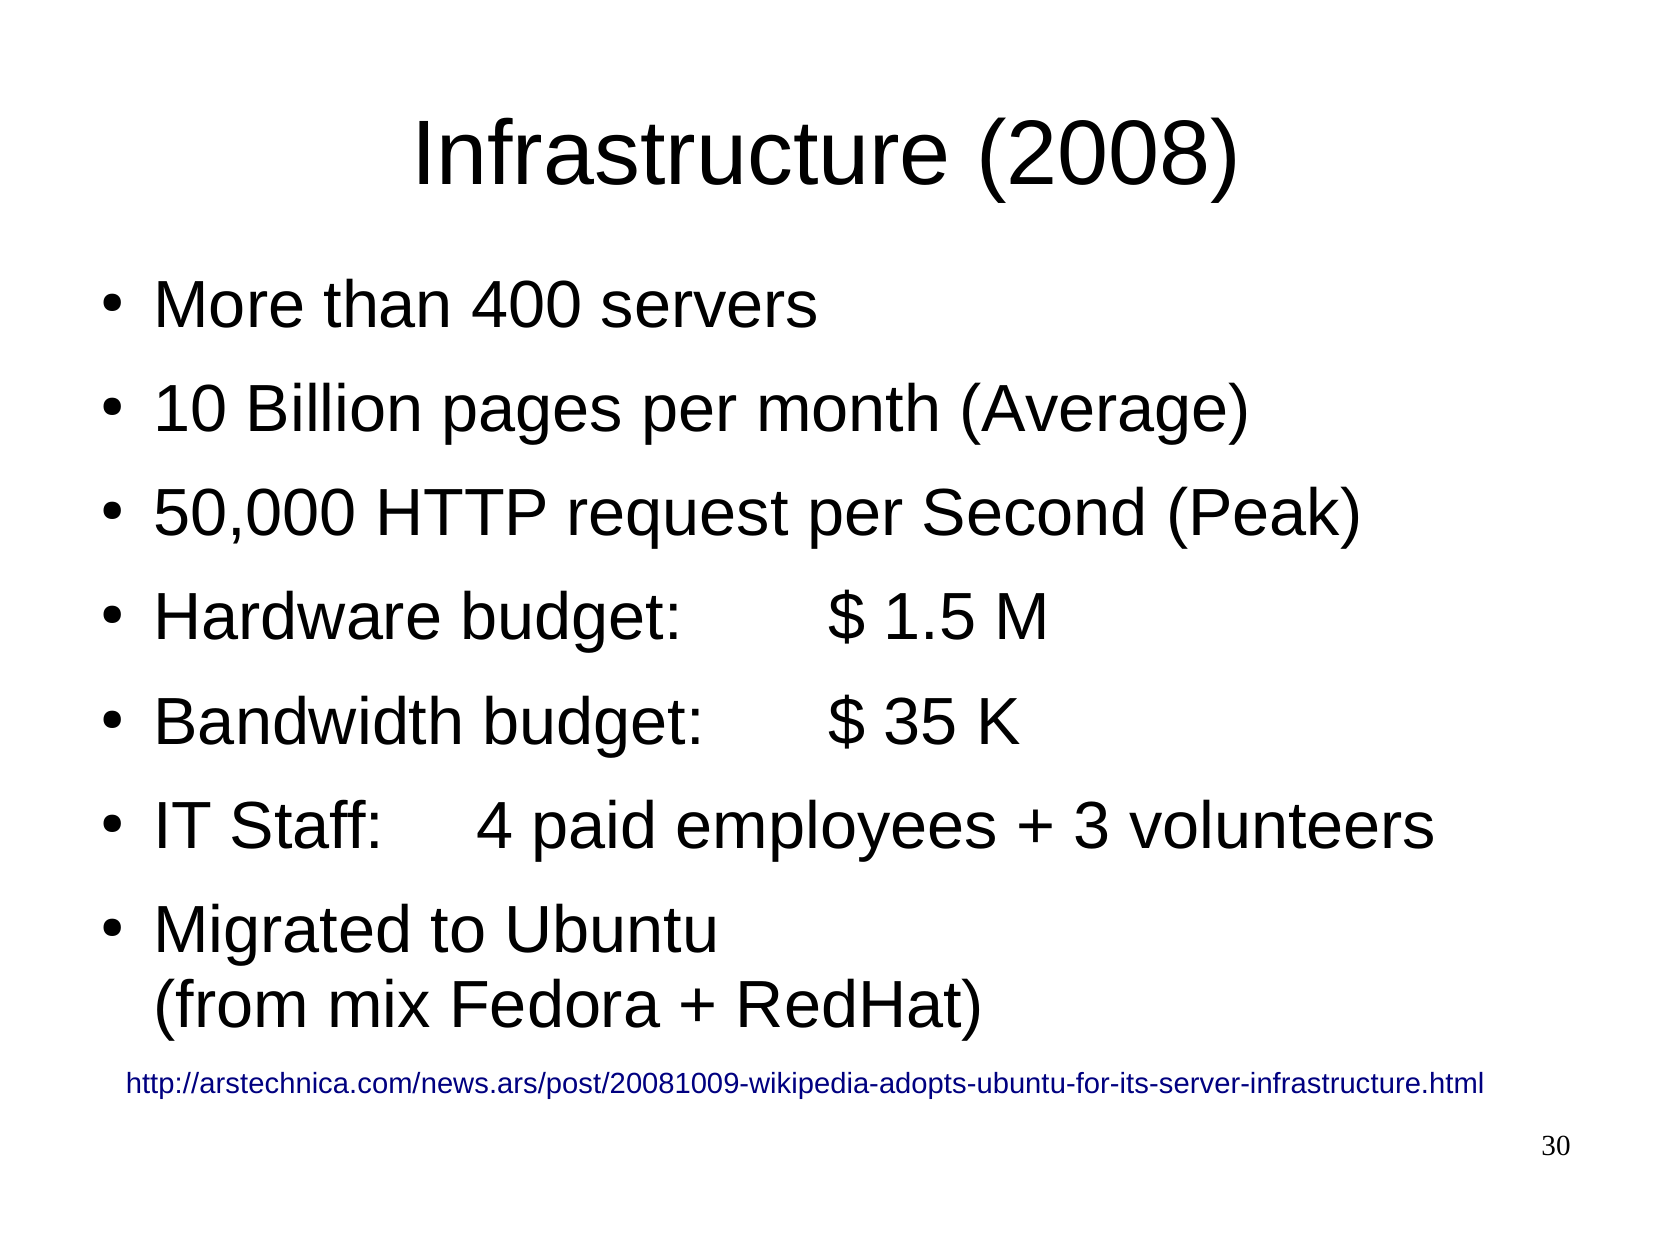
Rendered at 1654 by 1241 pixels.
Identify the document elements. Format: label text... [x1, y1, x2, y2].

list More than 400 servers 10 Billion pages per month (Average) 50,000 HTTP request per Second (Peak) Hardware budget: $ 1.5 M Bandwidth budget: $ 35 K IT Staff: 4 paid employees + 3 volunteers Migrated to Ubuntu (from mix Fedora + RedHat) [82, 266, 1571, 1060]
text_box http://arstechnica.com/news.ars/post/20081009-wikipedia-adopts-ubuntu-for-its-server-infrastructure.html [37, 1060, 1576, 1108]
title Infrastructure (2008) [82, 49, 1571, 257]
